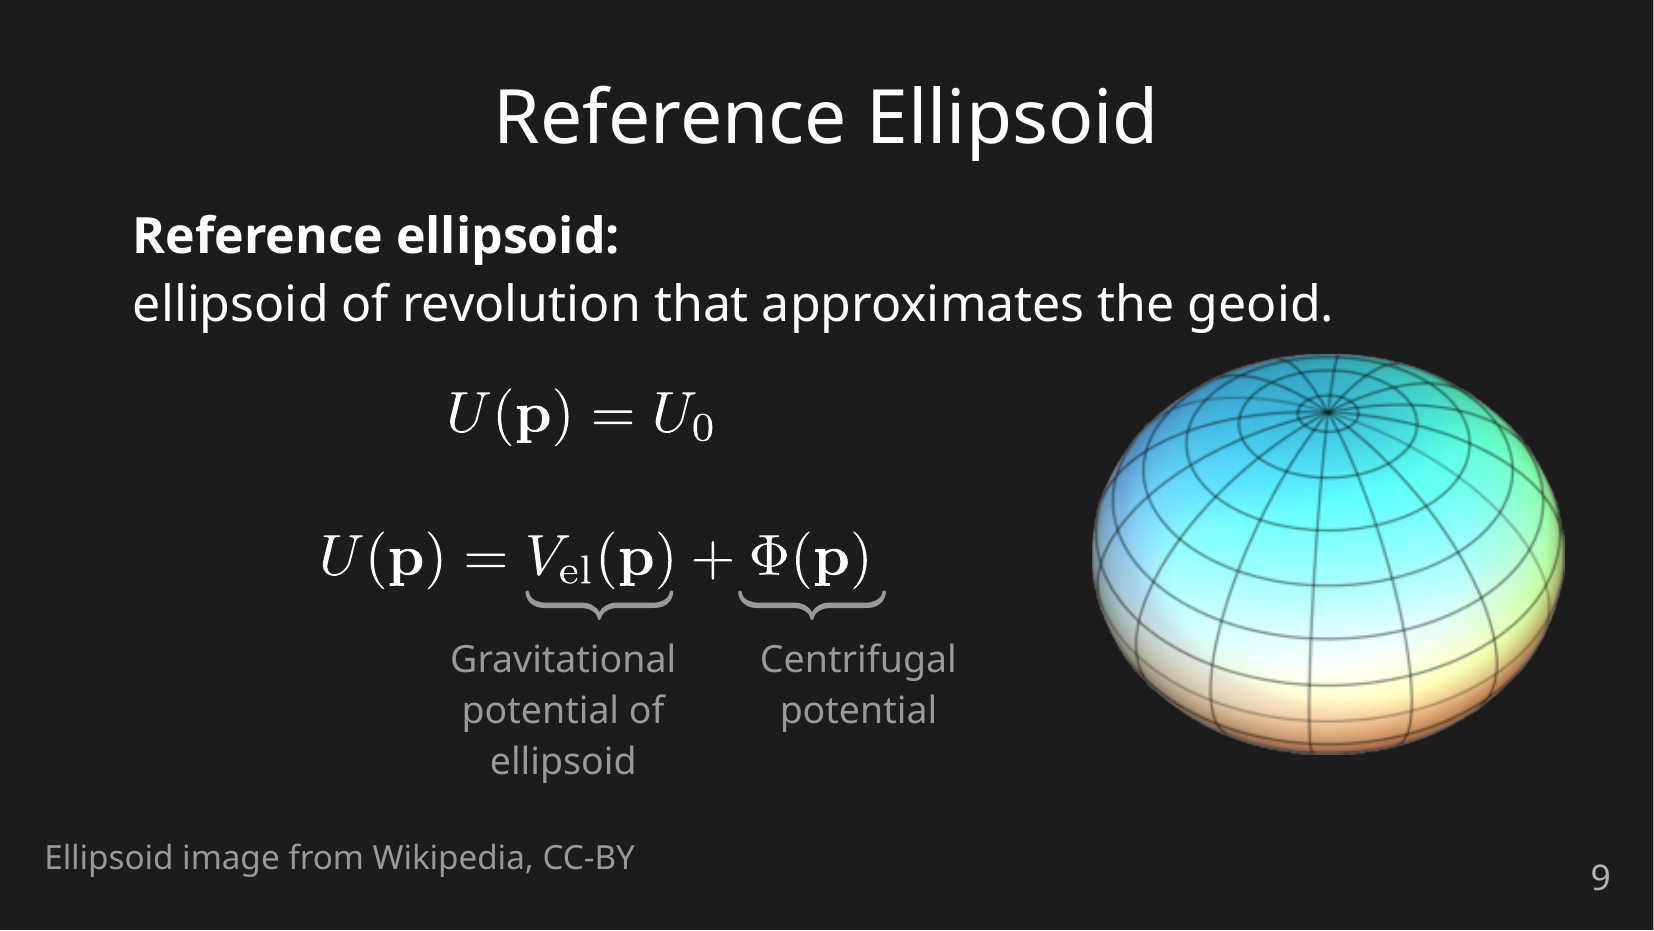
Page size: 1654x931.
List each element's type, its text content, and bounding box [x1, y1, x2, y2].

text_box [527, 535, 570, 576]
text_box [853, 531, 867, 590]
text_box [751, 535, 787, 575]
text_box [796, 531, 810, 590]
picture [1092, 354, 1565, 755]
text_box [322, 535, 363, 576]
text_box Ellipsoid image from Wikipedia, CC-BY [29, 826, 1418, 888]
text_box [619, 548, 653, 586]
text_box [389, 548, 423, 586]
title Reference Ellipsoid [82, 37, 1571, 193]
text_box [600, 531, 615, 590]
text_box [555, 391, 569, 447]
text_box [658, 531, 672, 590]
text_box [693, 541, 733, 580]
text_box Gravitational potential of ellipsoid [417, 625, 709, 778]
text_box <number> [1409, 845, 1626, 916]
text_box Reference ellipsoid: ellipsoid of revolution that approximates the geoid. [118, 192, 1477, 391]
text_box [450, 392, 491, 434]
text_box [655, 392, 696, 434]
text_box [815, 548, 848, 586]
text_box Centrifugal potential [713, 625, 1004, 744]
text_box [693, 413, 713, 442]
text_box [427, 531, 442, 590]
text_box [593, 421, 633, 425]
text_box [525, 590, 674, 621]
text_box [738, 590, 886, 621]
text_box [581, 555, 591, 584]
text_box [497, 391, 512, 447]
text_box [466, 564, 506, 568]
text_box [370, 531, 385, 590]
text_box [516, 405, 550, 443]
text_box [560, 565, 578, 584]
